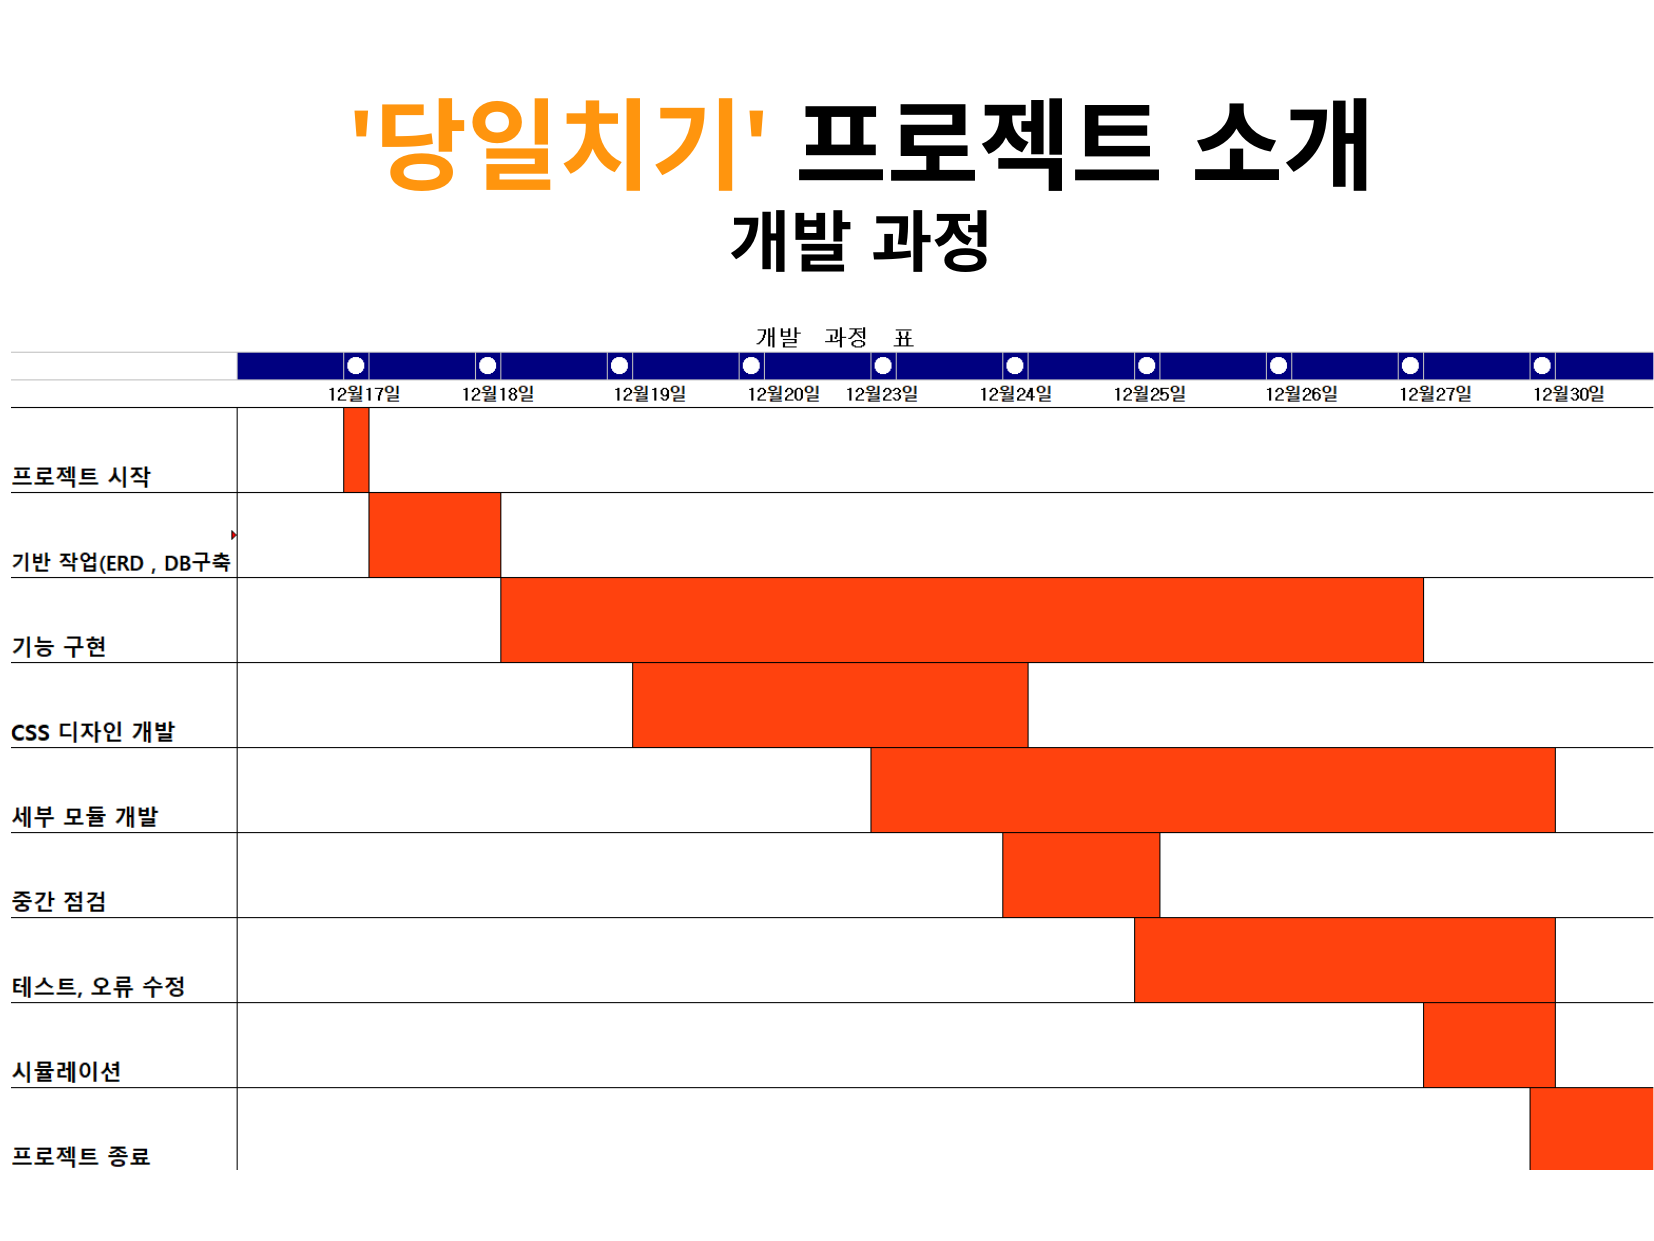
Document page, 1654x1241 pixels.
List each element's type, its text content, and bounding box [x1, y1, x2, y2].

picture [11, 322, 1654, 1170]
title '당일치기' 프로젝트 소개 [118, 35, 1607, 243]
list 개발 과정 [82, 188, 1571, 1008]
